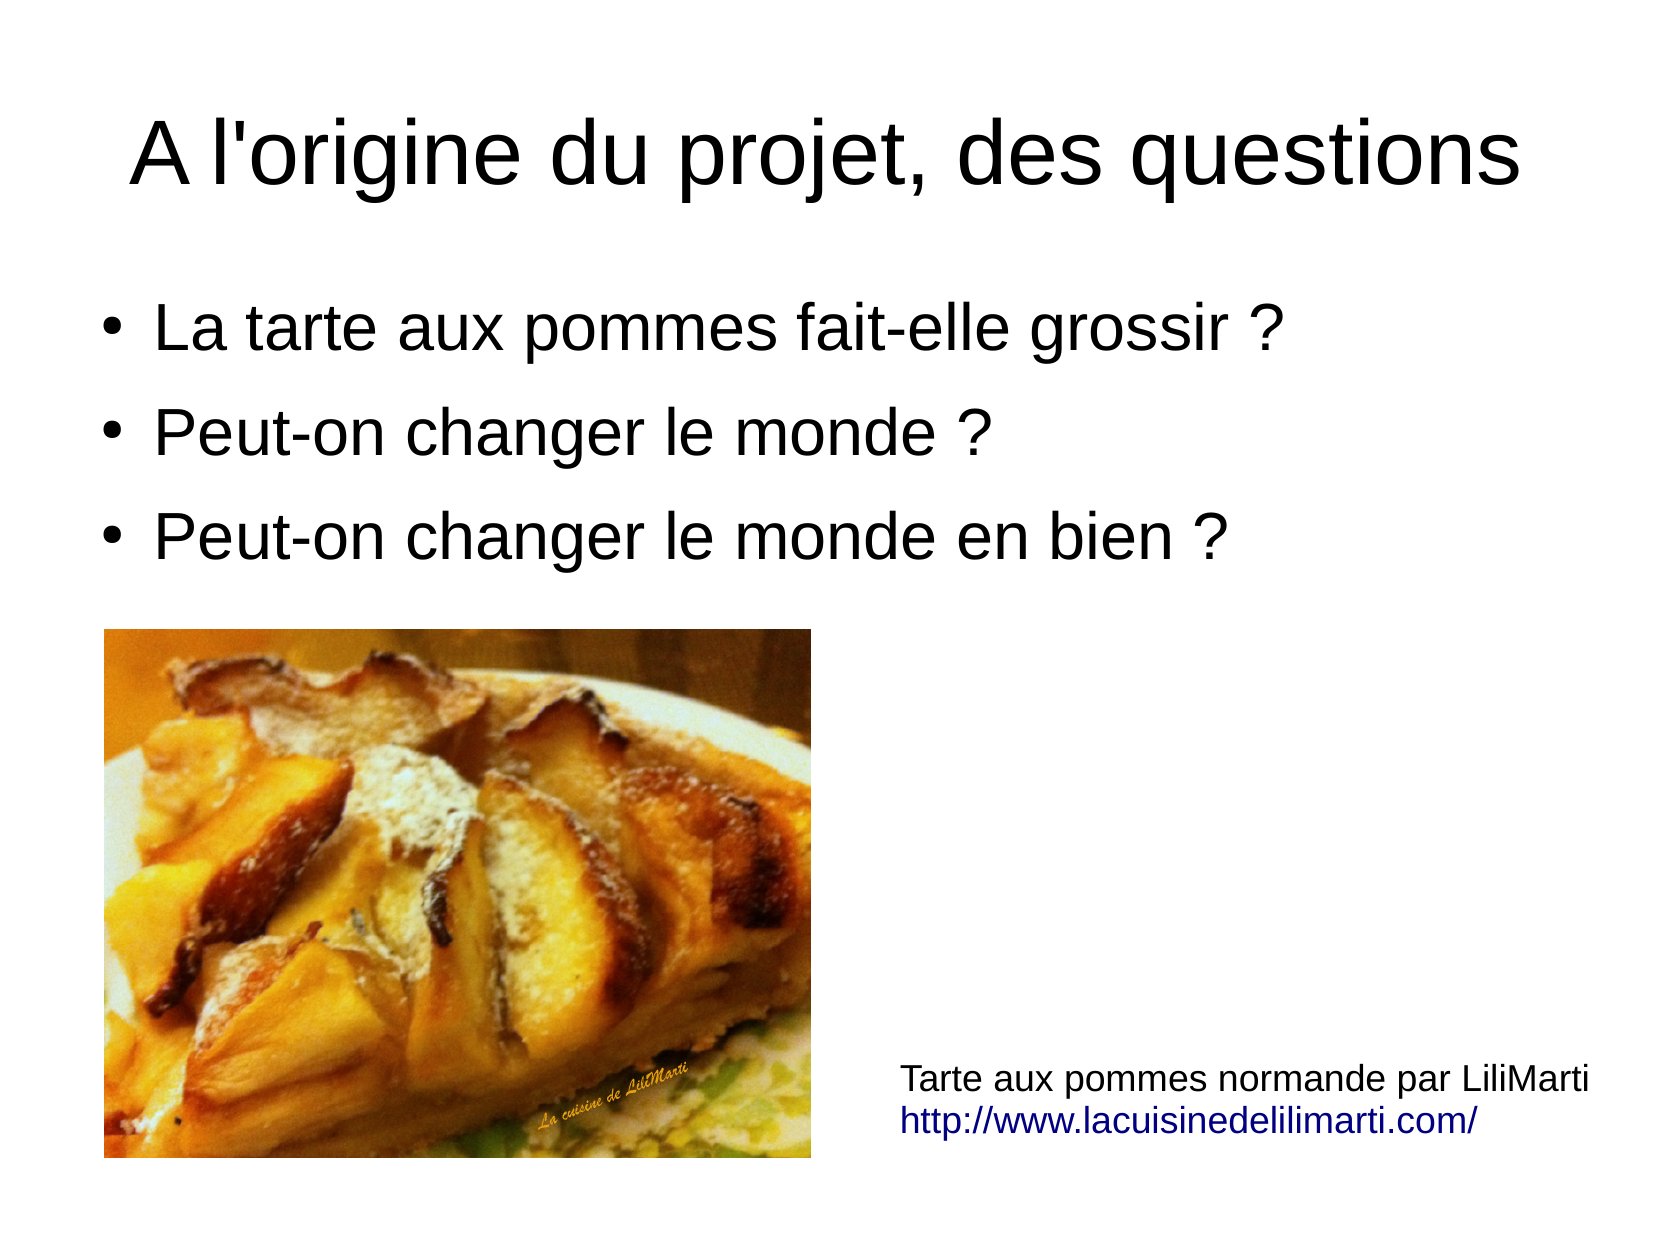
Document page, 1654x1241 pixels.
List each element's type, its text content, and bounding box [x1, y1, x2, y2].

text_box Tarte aux pommes normande par LiliMarti http://www.lacuisinedelilimarti.com/ [885, 1050, 1606, 1233]
picture [104, 629, 811, 1158]
list La tarte aux pommes fait-elle grossir ? Peut-on changer le monde ? Peut-on changer le monde en bien ? [82, 290, 1571, 1109]
title A l'origine du projet, des questions [82, 49, 1571, 257]
